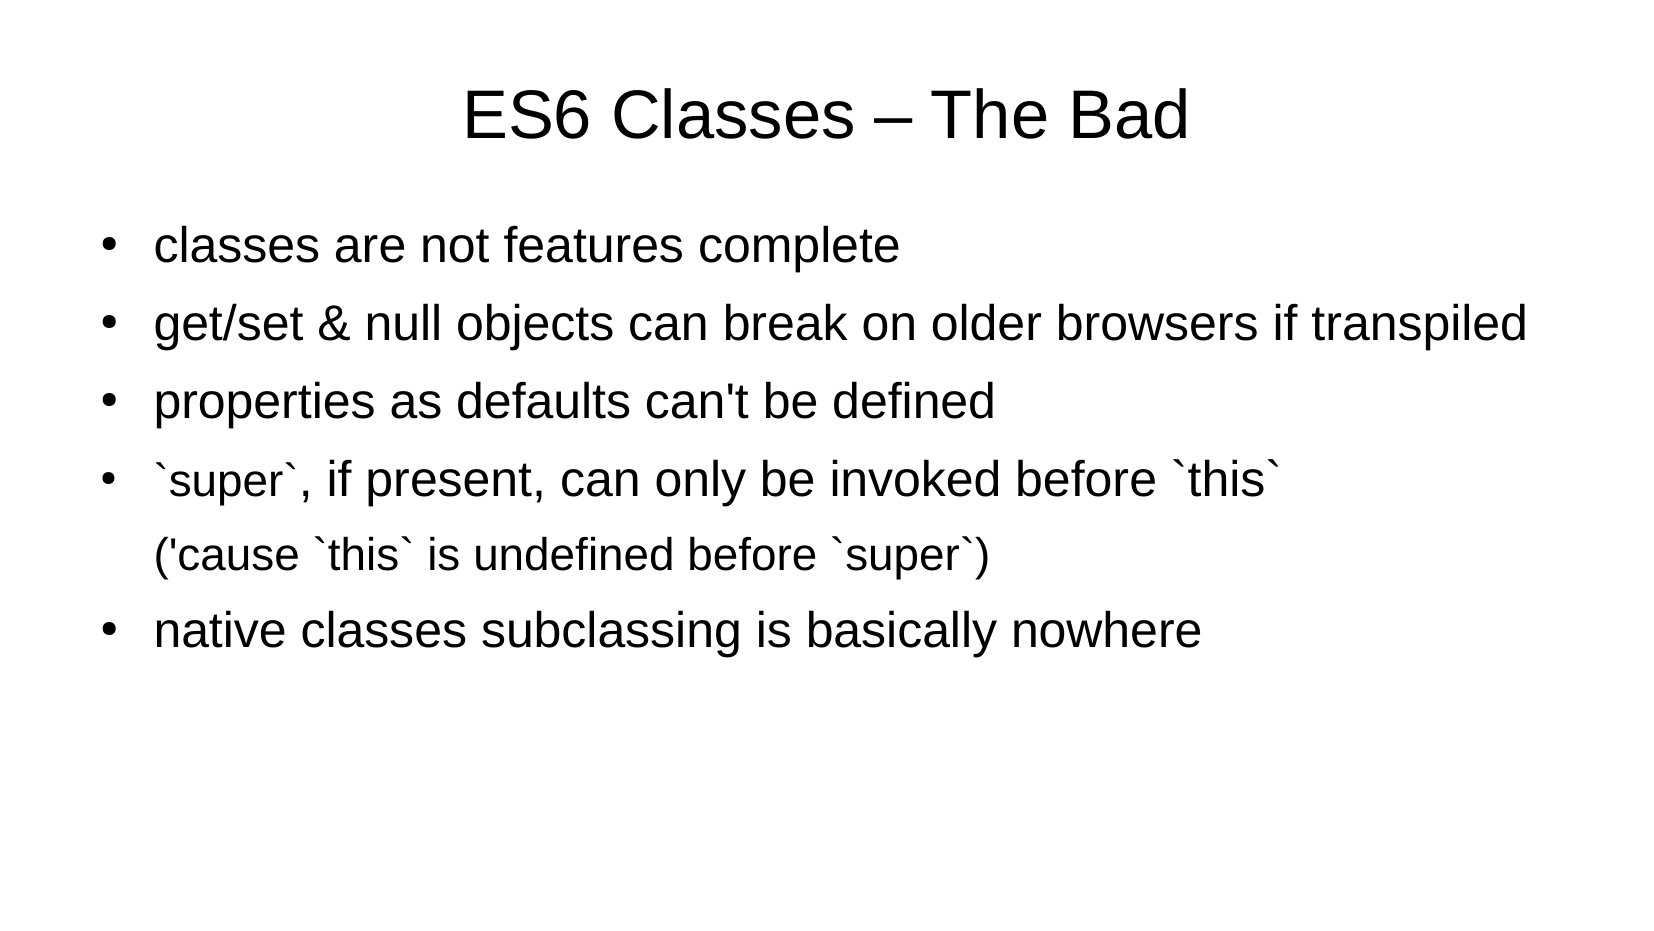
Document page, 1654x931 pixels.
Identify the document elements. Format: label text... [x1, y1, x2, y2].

list classes are not features complete get/set & null objects can break on older browsers if transpiled properties as defaults can't be defined `super`, if present, can only be invoked before `this` ('cause `this` is undefined before `super`) native classes subclassing is basically nowhere [82, 217, 1571, 758]
title ES6 Classes – The Bad [82, 37, 1571, 193]
